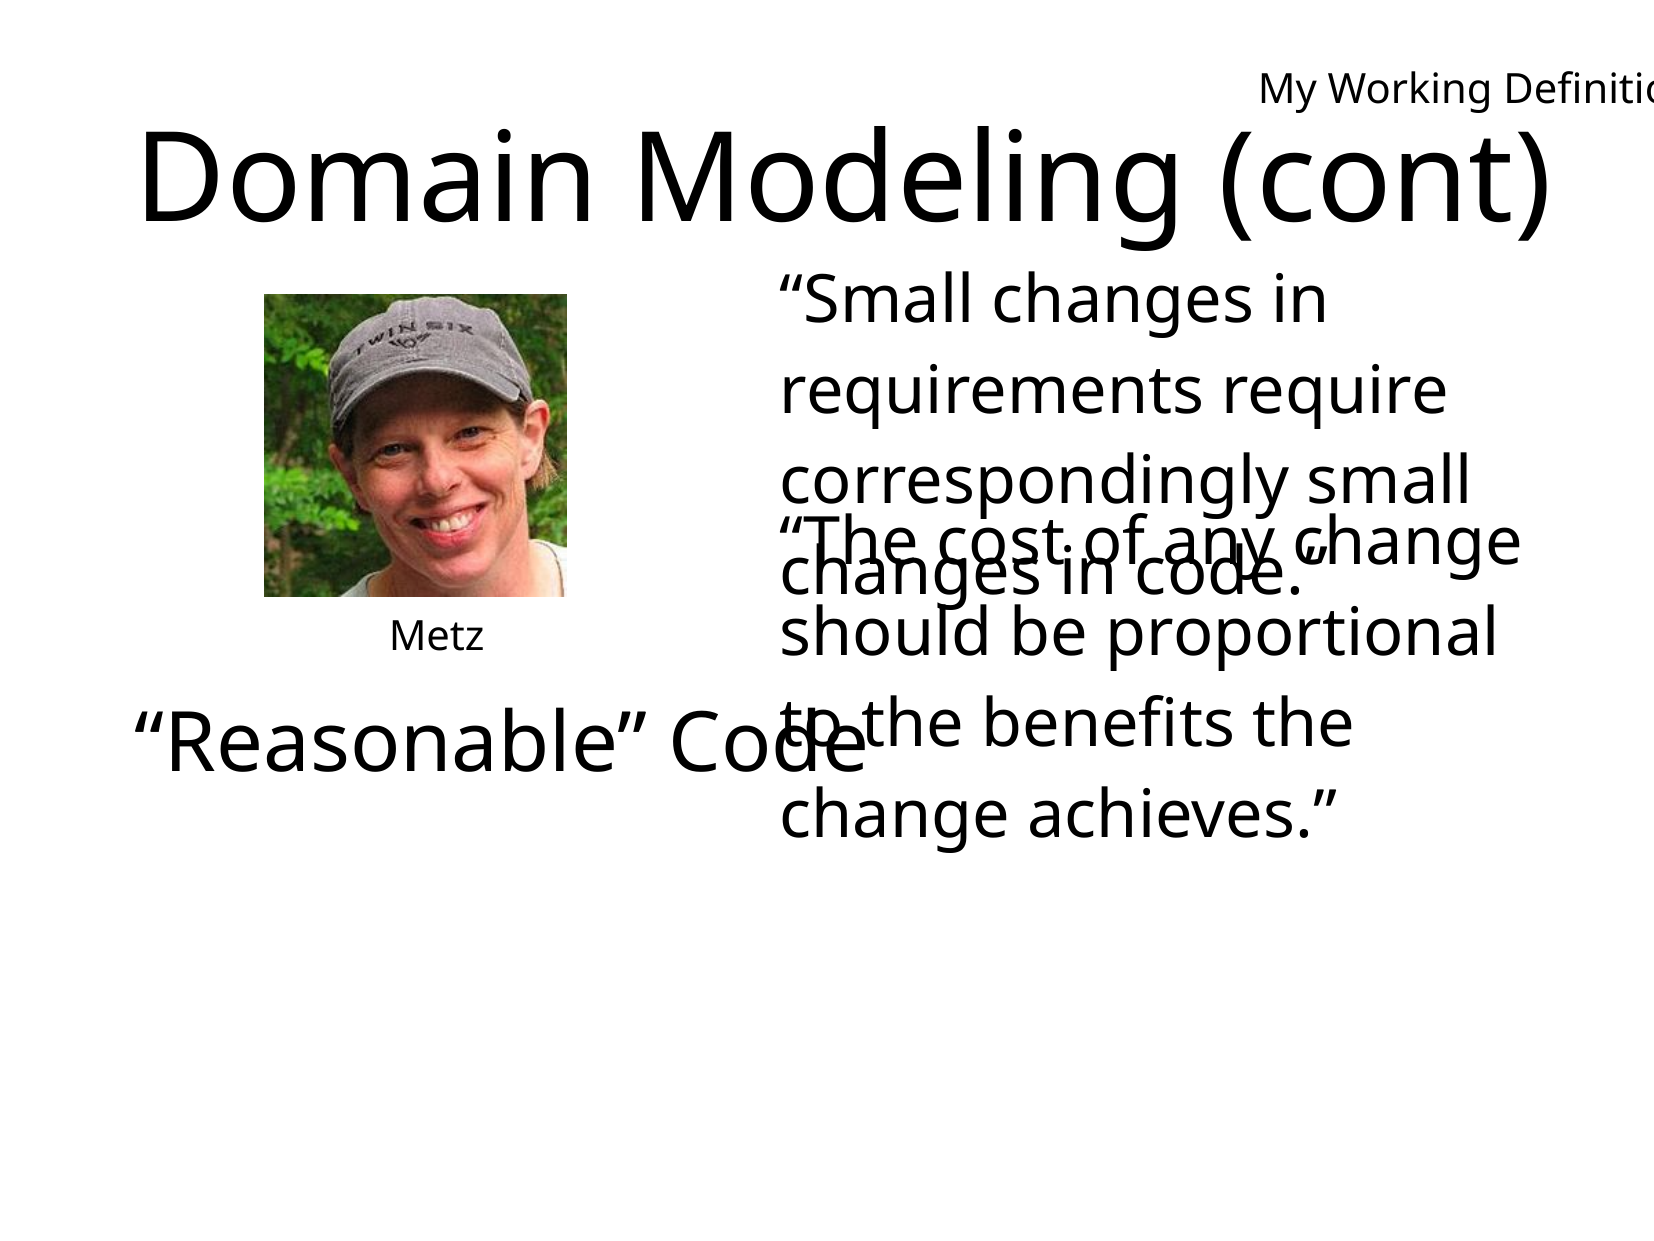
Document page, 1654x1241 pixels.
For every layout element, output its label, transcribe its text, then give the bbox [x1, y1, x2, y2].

text_box Metz [373, 598, 474, 652]
text_box “Reasonable” Code [120, 675, 721, 767]
text_box My Working Definition [1243, 51, 1593, 106]
text_box “The cost of any change should be proportional to the benefits the change achieves.” [765, 486, 1546, 701]
text_box “Small changes in requirements require correspondingly small changes in code.” [765, 243, 1546, 466]
text_box Domain Modeling (cont) [120, 80, 1199, 211]
picture [264, 294, 567, 597]
